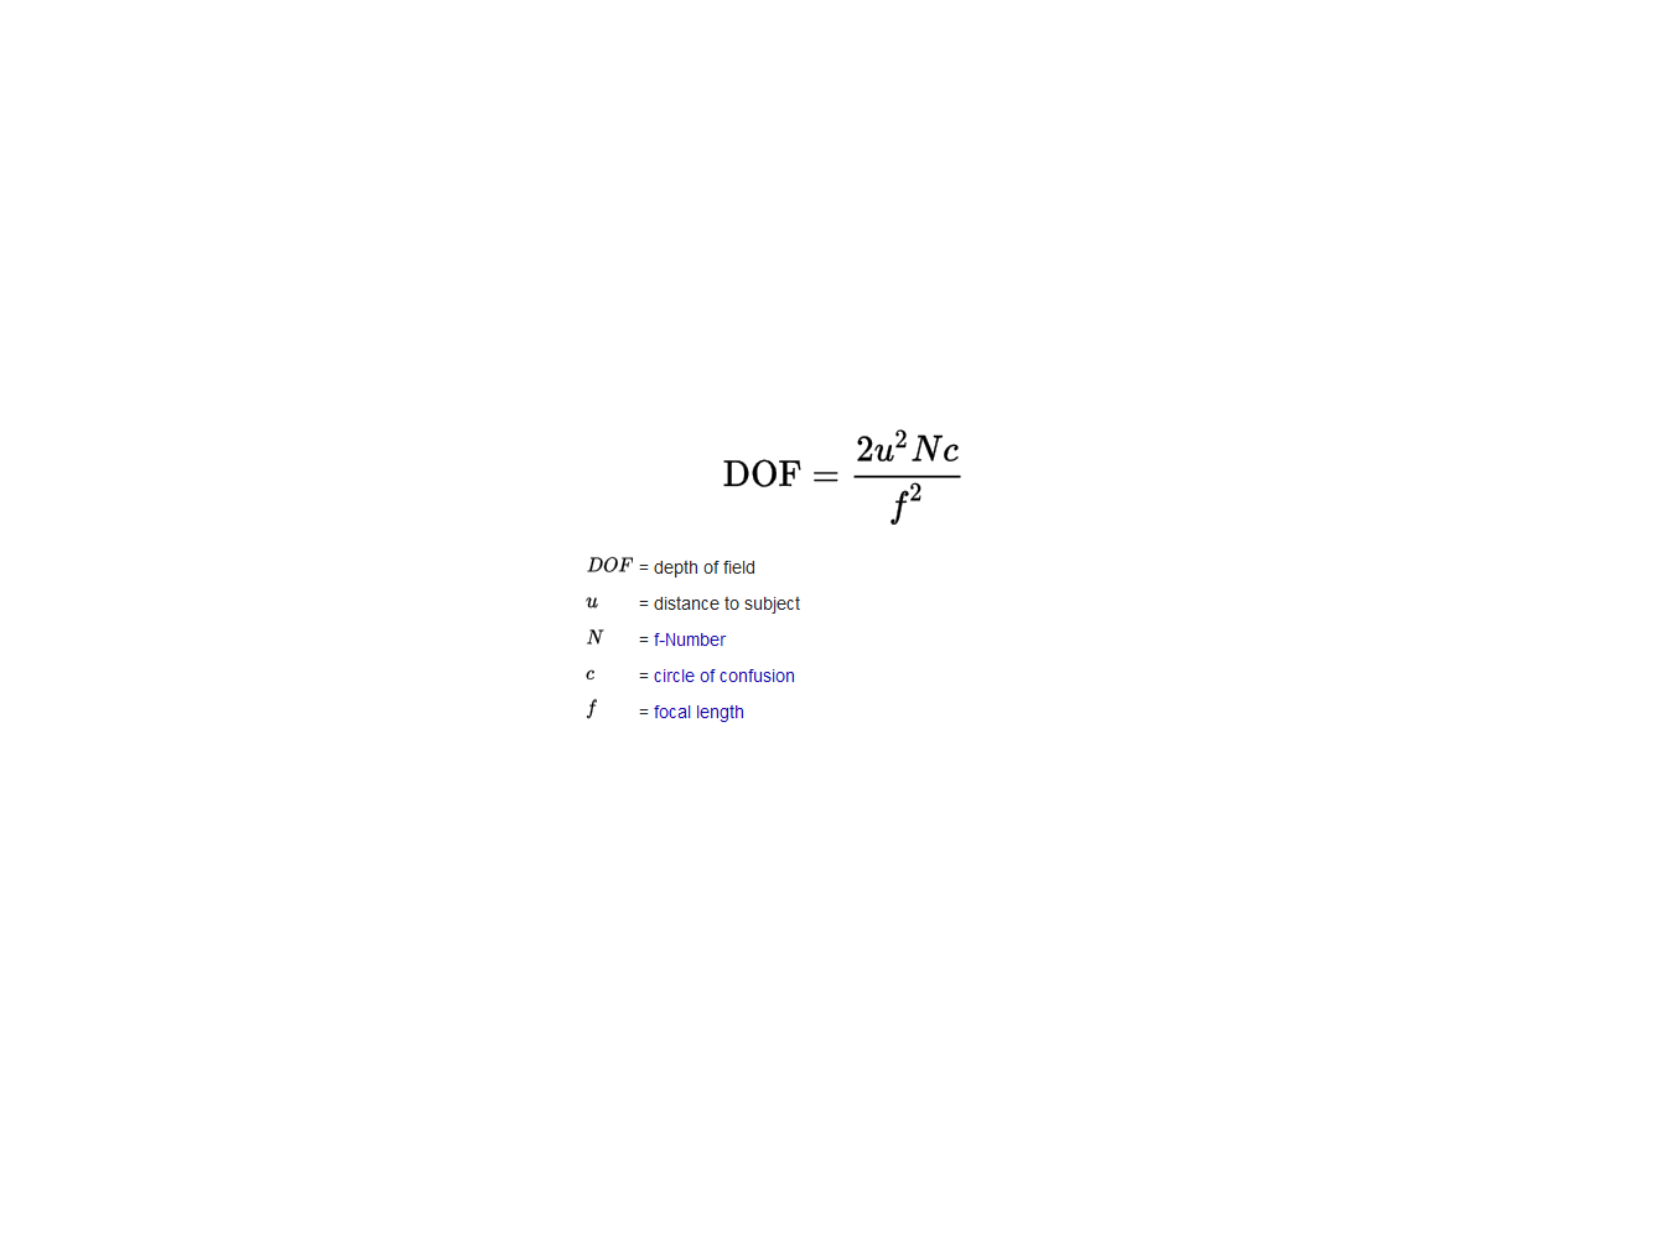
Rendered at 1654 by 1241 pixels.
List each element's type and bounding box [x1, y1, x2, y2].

picture [566, 401, 1017, 748]
